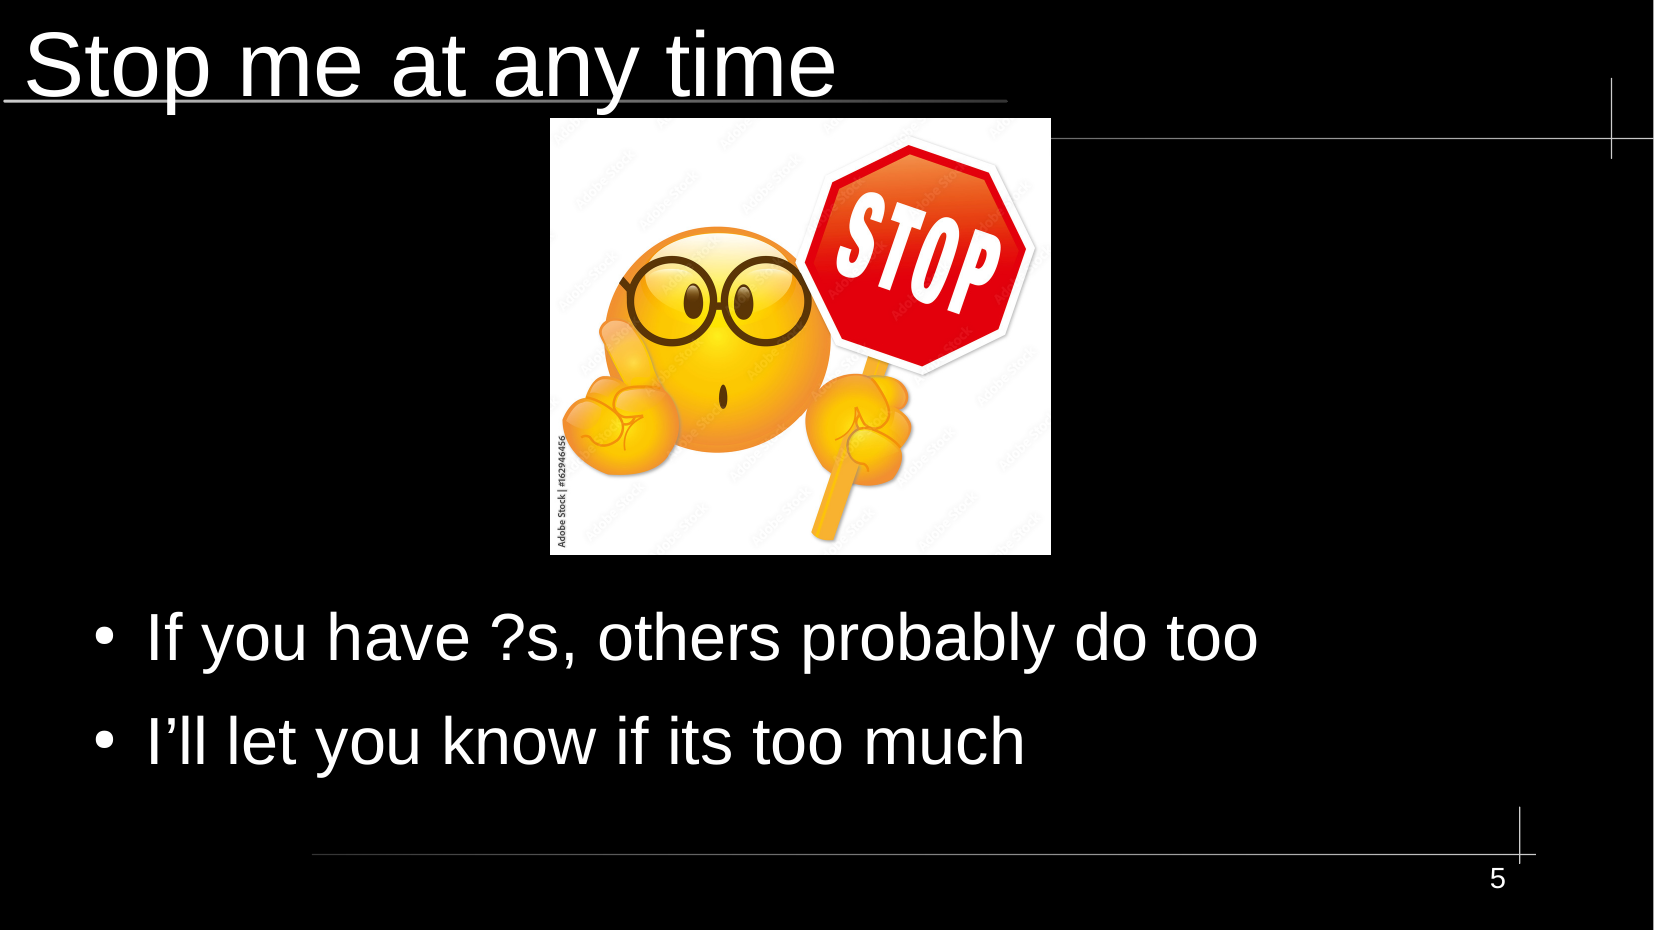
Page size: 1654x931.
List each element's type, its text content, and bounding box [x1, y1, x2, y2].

title Stop me at any time [23, 11, 1589, 119]
list If you have ?s, others probably do too I’ll let you know if its too much [75, 600, 1564, 931]
picture [550, 118, 1051, 555]
